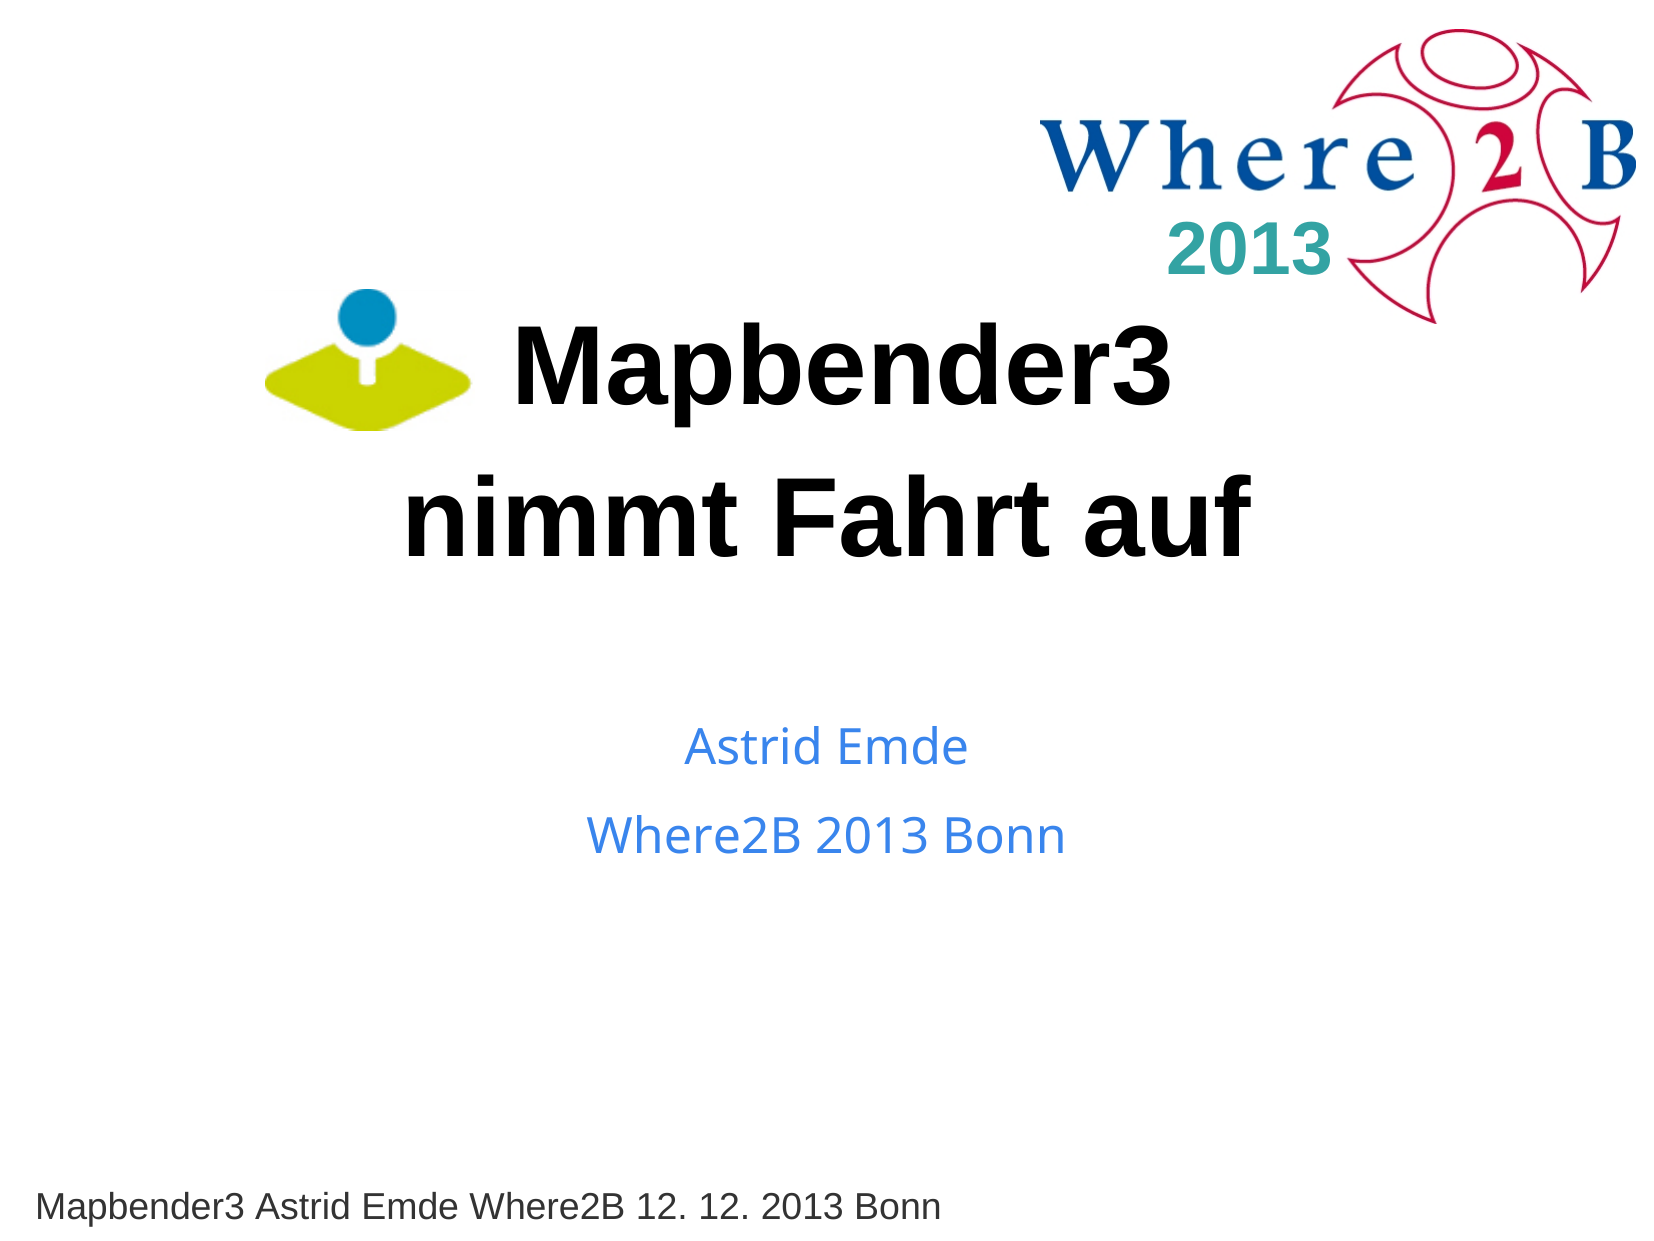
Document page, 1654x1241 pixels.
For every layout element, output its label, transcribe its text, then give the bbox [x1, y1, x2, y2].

text_box Mapbender3 nimmt Fahrt auf Astrid Emde Where2B 2013 Bonn [118, 295, 1536, 876]
picture [1040, 29, 1636, 324]
picture [265, 289, 475, 431]
